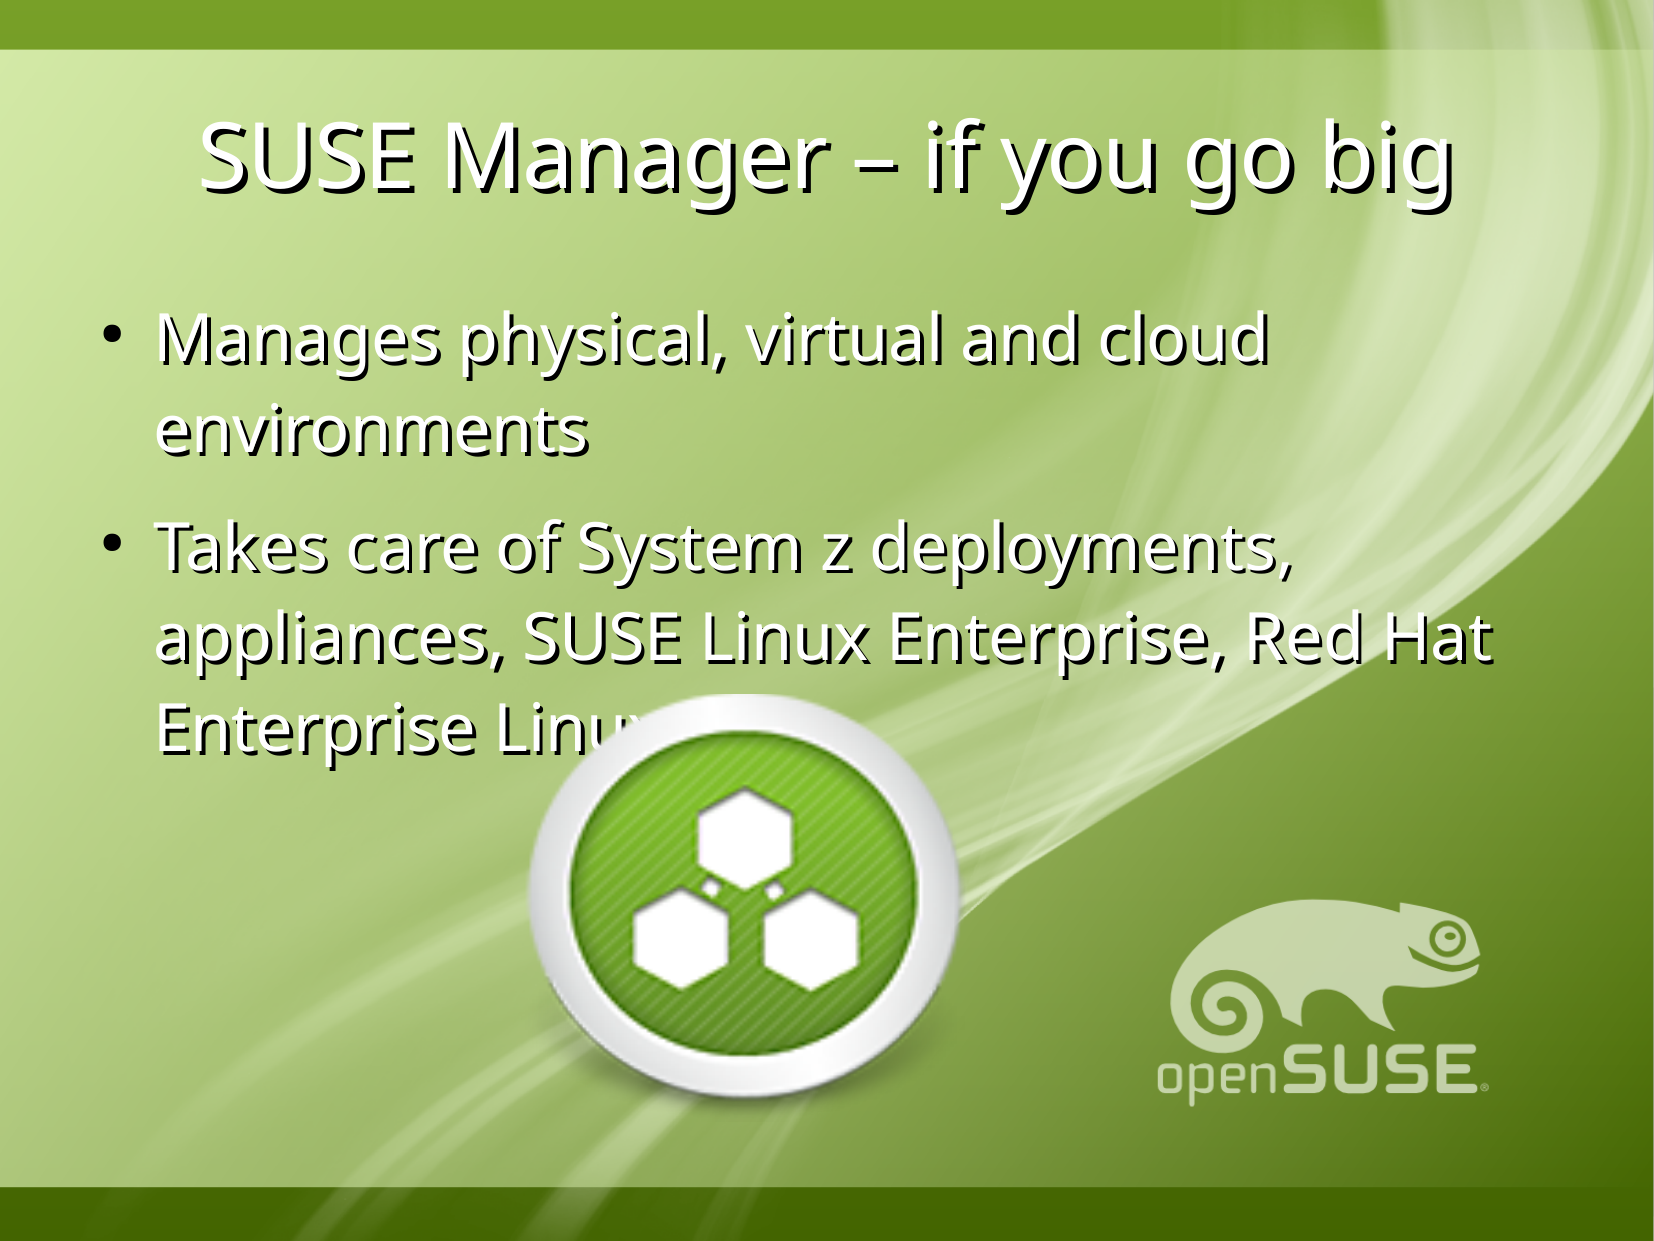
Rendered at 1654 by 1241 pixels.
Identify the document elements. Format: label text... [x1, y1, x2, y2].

picture [0, 0, 1654, 1241]
list Manages physical, virtual and cloud environments Takes care of System z deployments, appliances, SUSE Linux Enterprise, Red Hat Enterprise Linux [82, 290, 1571, 1109]
title SUSE Manager – if you go big [82, 49, 1571, 257]
